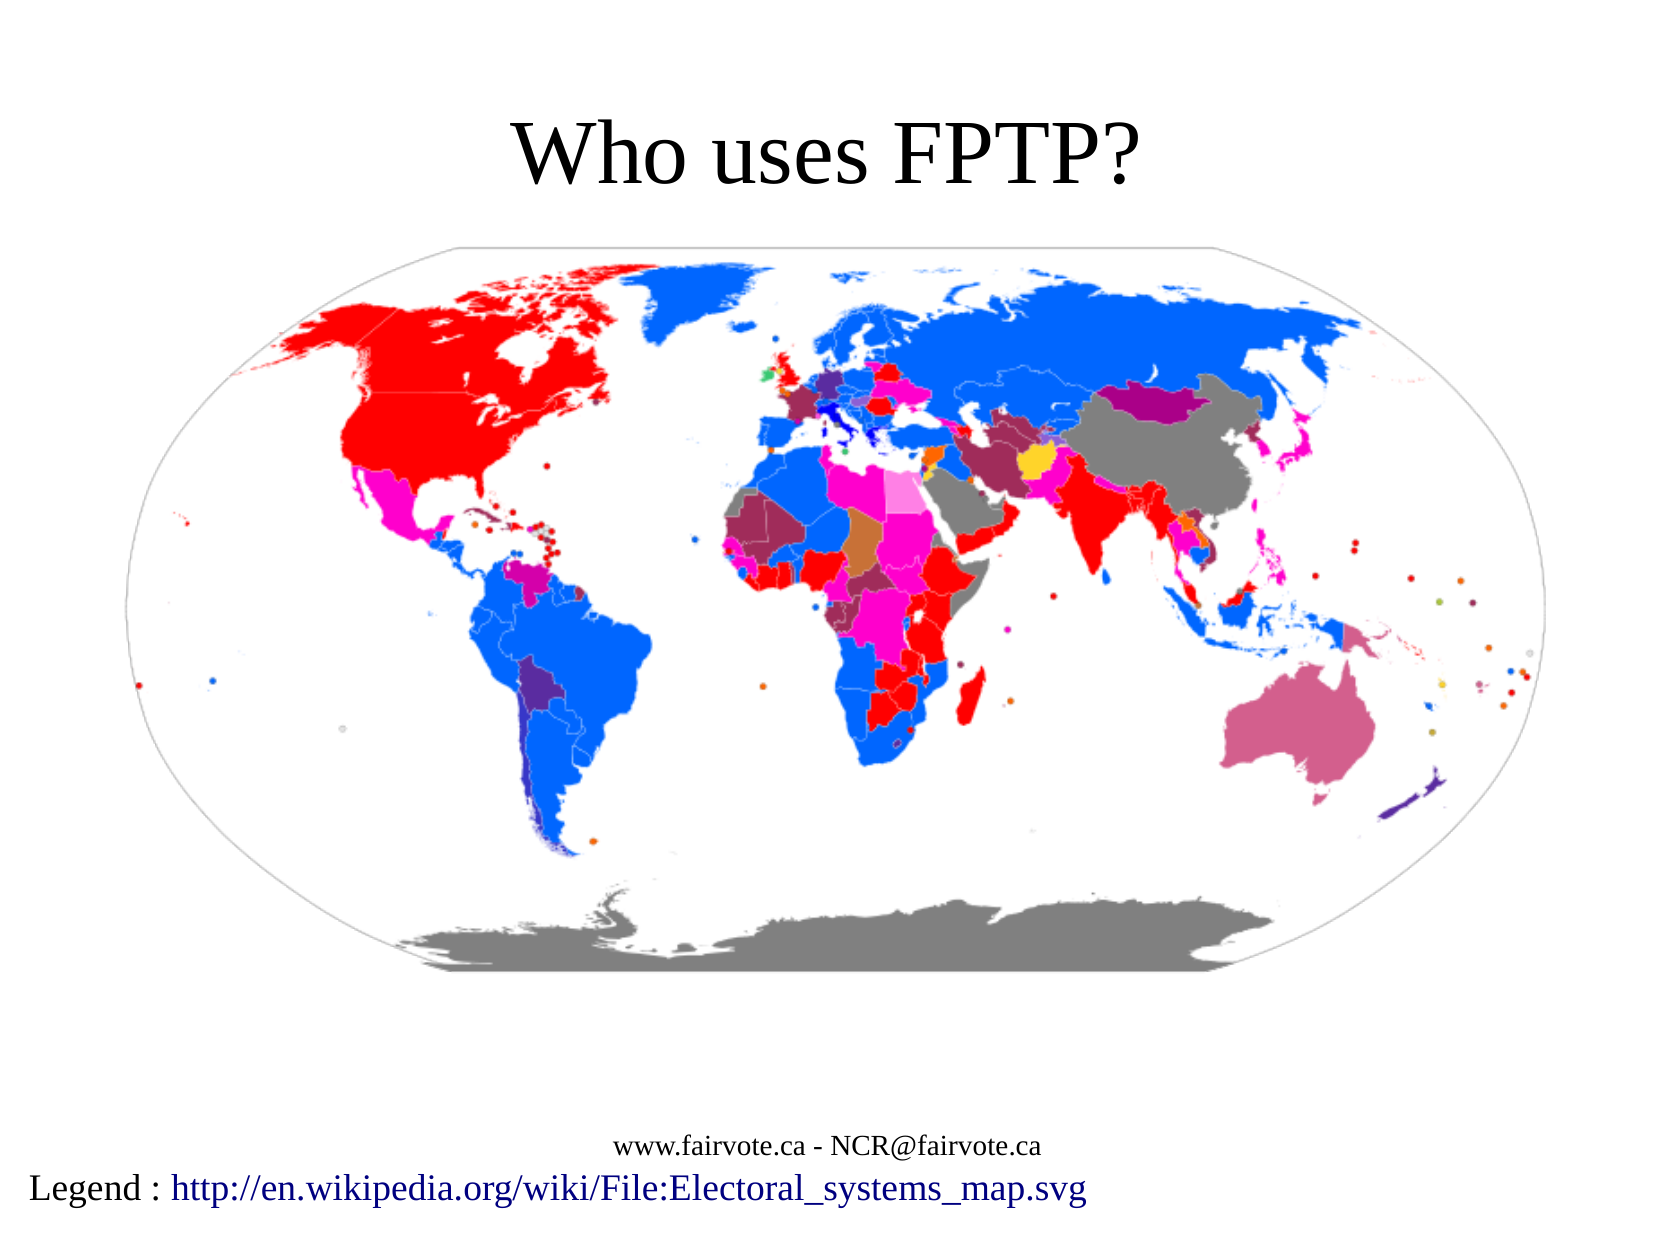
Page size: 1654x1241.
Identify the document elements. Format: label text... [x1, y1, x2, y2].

picture [111, 243, 1546, 981]
text_box Legend : http://en.wikipedia.org/wiki/File:Electoral_systems_map.svg [13, 1159, 1229, 1217]
title Who uses FPTP? [82, 49, 1571, 257]
